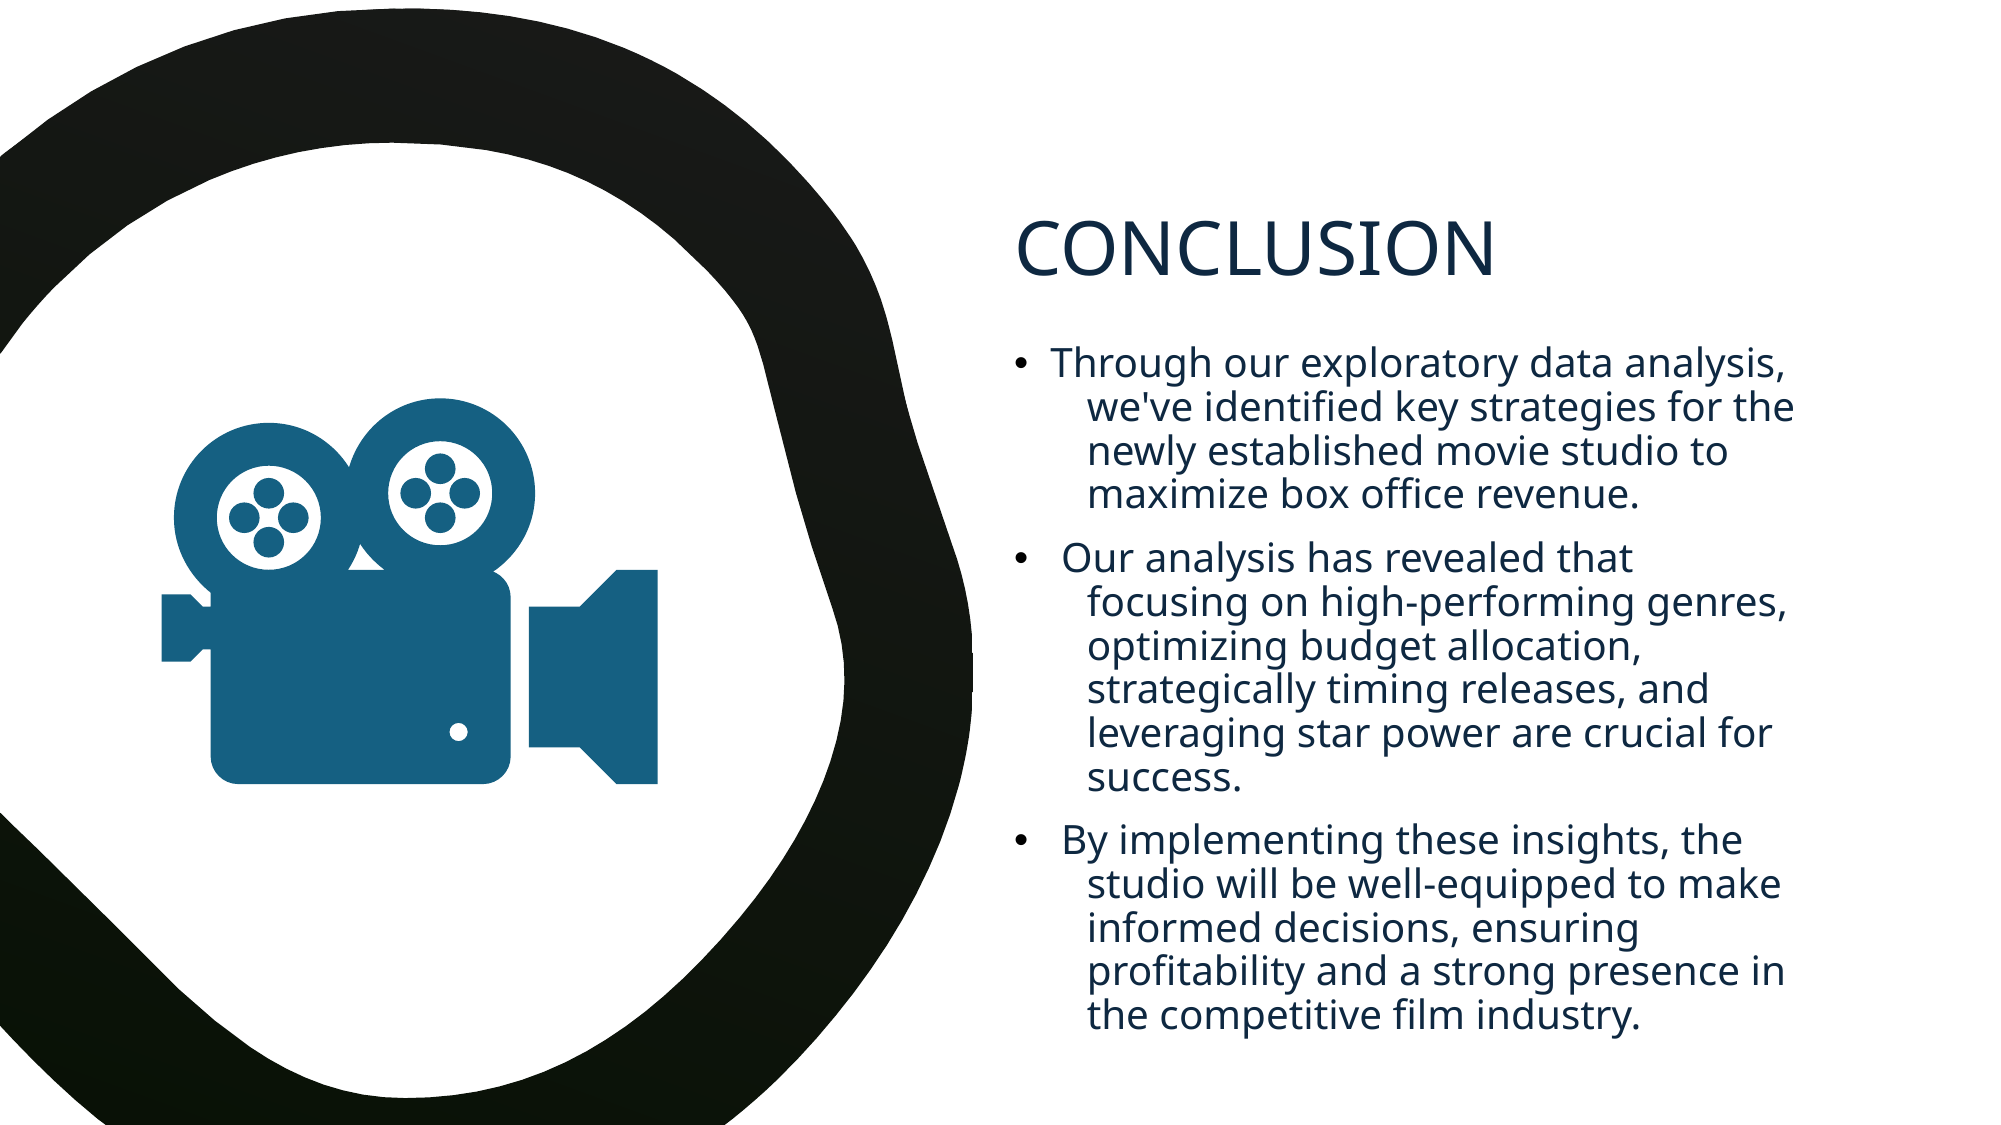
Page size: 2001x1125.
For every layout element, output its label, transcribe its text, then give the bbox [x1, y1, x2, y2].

list Through our exploratory data analysis, we've identified key strategies for the newly established movie studio to maximize box office revenue. Our analysis has revealed that focusing on high-performing genres, optimizing budget allocation, strategically timing releases, and leveraging star power are crucial for success. By implementing these insights, the studio will be well-equipped to make informed decisions, ensuring profitability and a strong presence in the competitive film industry. [999, 330, 1816, 1051]
picture [112, 294, 707, 889]
text_box [0, 0, 2000, 1125]
title CONCLUSION [999, 131, 1817, 371]
